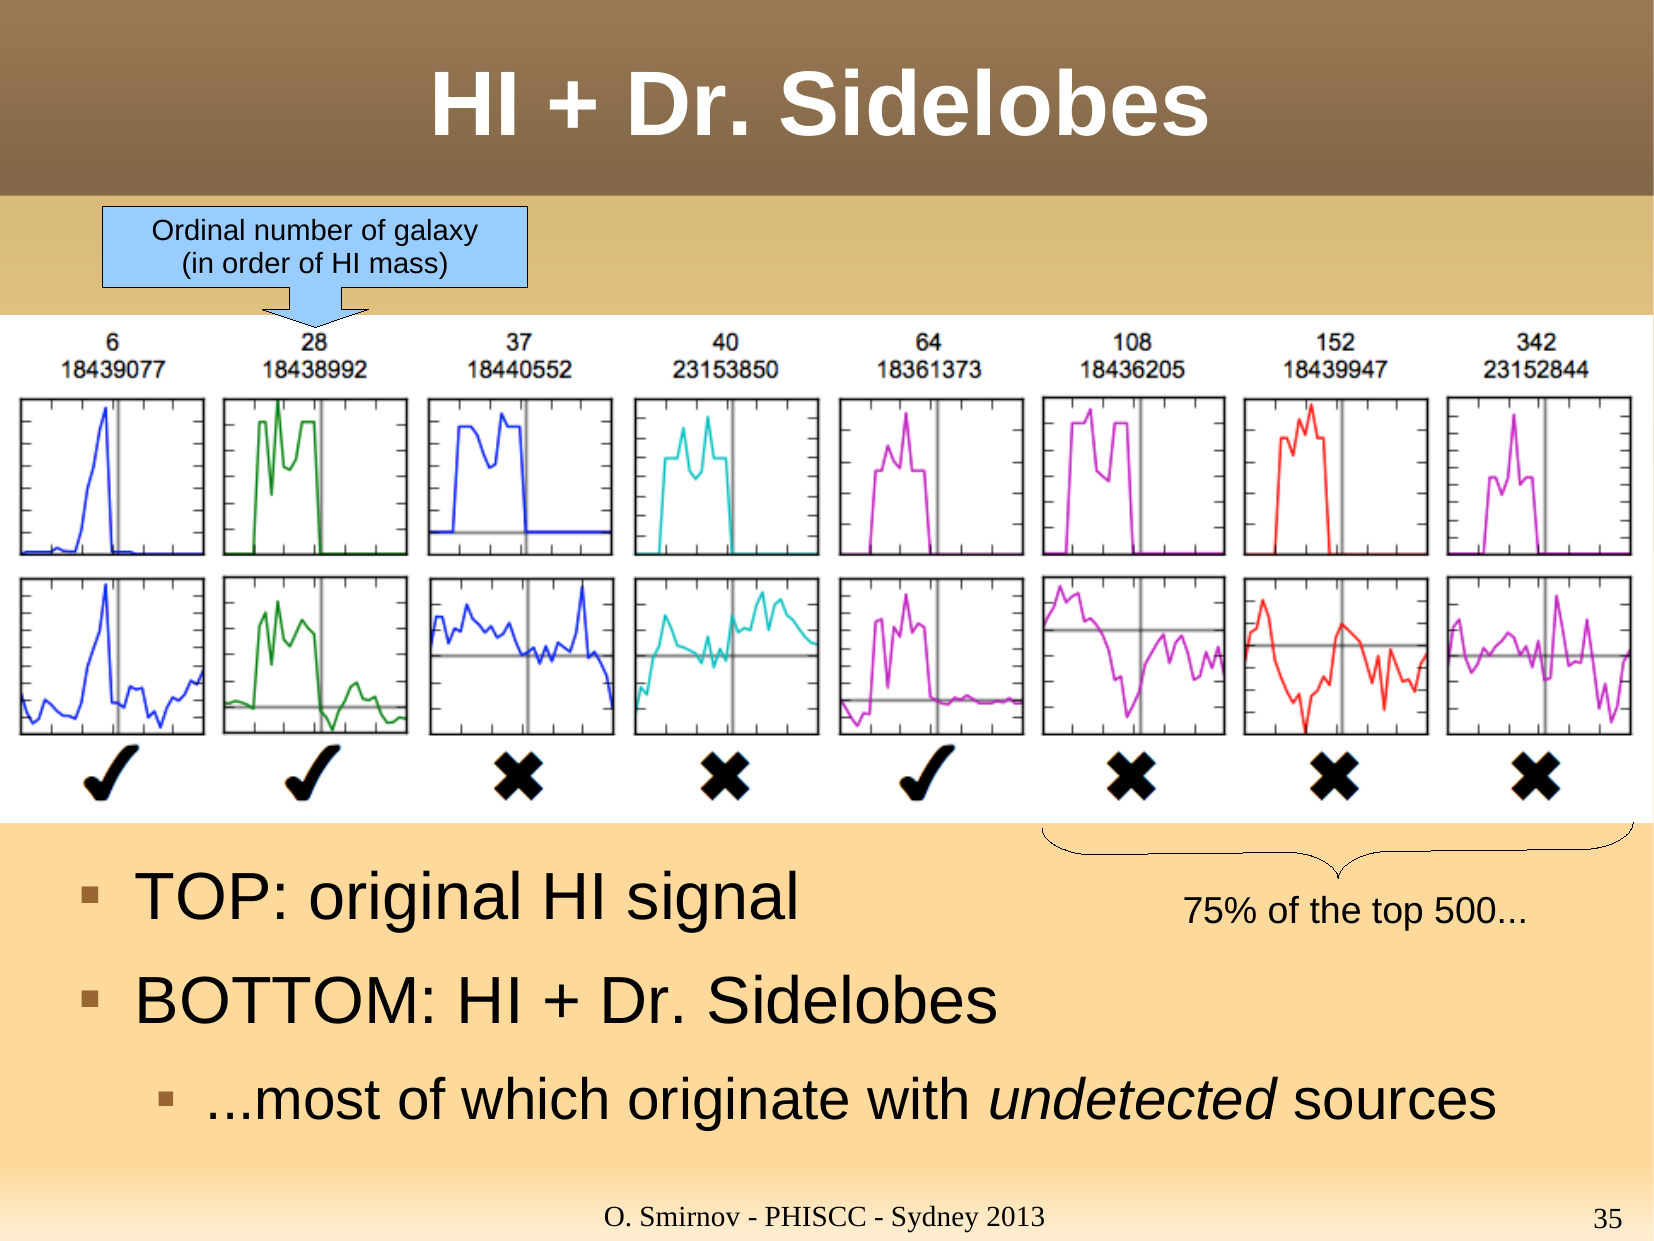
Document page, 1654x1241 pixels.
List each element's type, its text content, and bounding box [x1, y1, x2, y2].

text_box Ordinal number of galaxy (in order of HI mass) [102, 206, 528, 328]
title HI + Dr. Sidelobes [76, 0, 1565, 208]
list TOP: original HI signal BOTTOM: HI + Dr. Sidelobes ...most of which originate with undetected sources [64, 858, 1596, 1133]
picture [0, 0, 1654, 1241]
text_box 75% of the top 500... [1115, 881, 1596, 939]
